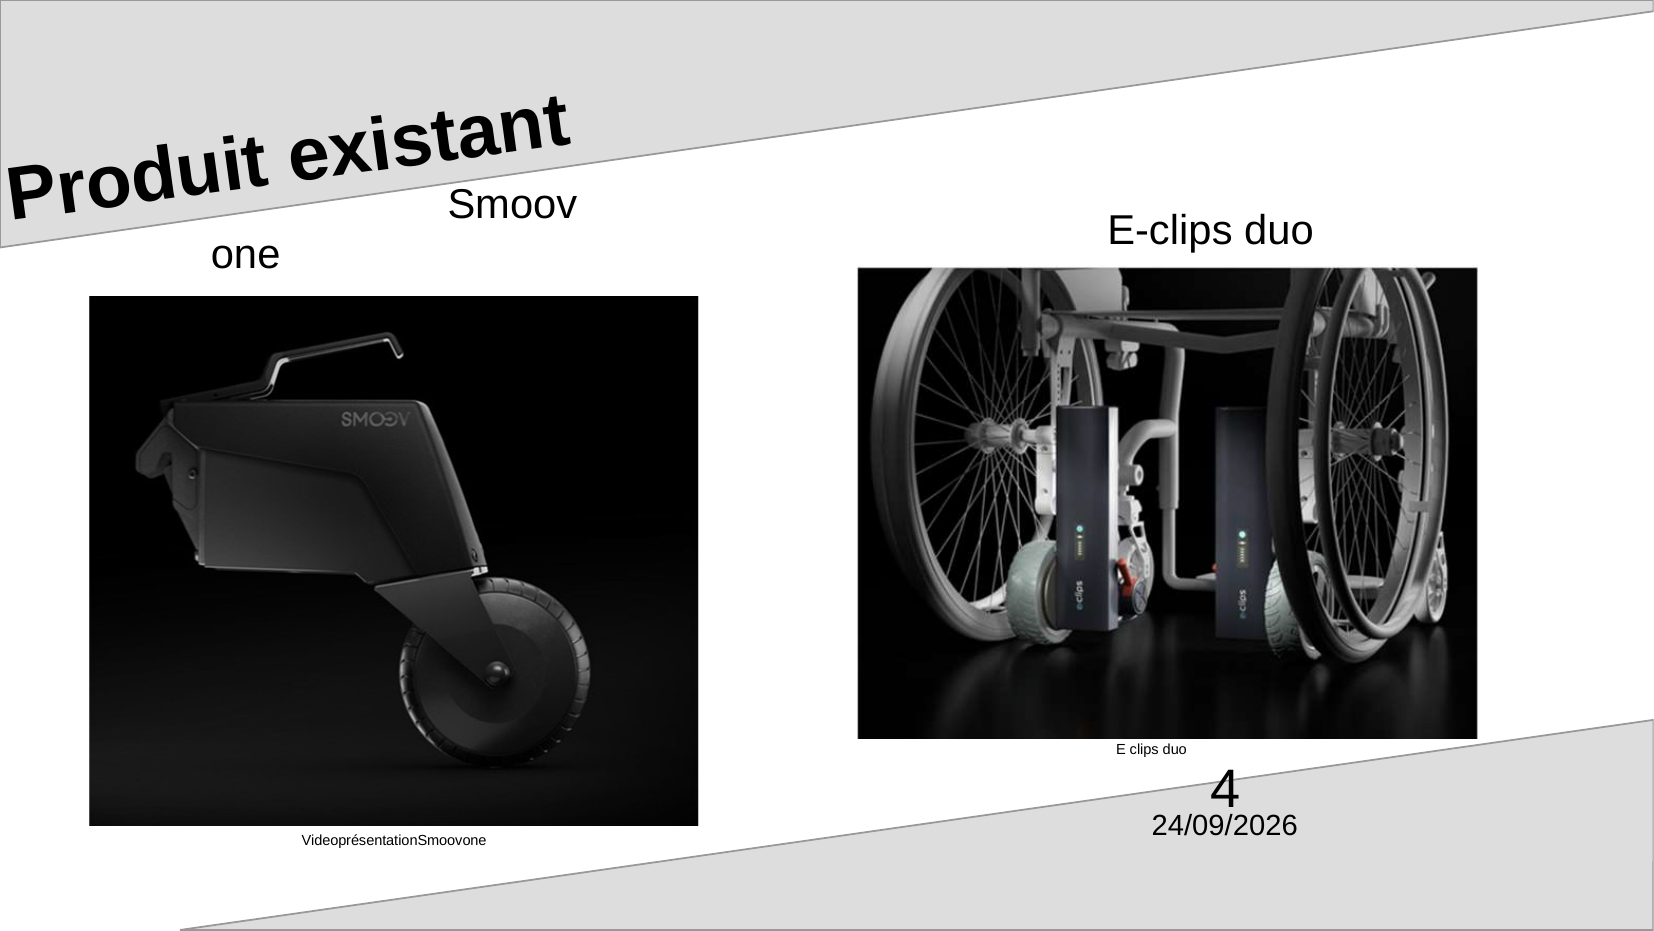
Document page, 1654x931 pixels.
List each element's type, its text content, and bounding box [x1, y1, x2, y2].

title Produit existant [0, 0, 1481, 269]
text_box Video présentation Smoov one [22, 825, 766, 881]
text_box E-clips duo [1062, 198, 1359, 307]
picture [88, 295, 700, 825]
picture [856, 265, 1479, 739]
text_box [1151, 752, 1624, 871]
list Smoov one [210, 177, 621, 295]
text_box E clips duo [1029, 733, 1274, 790]
